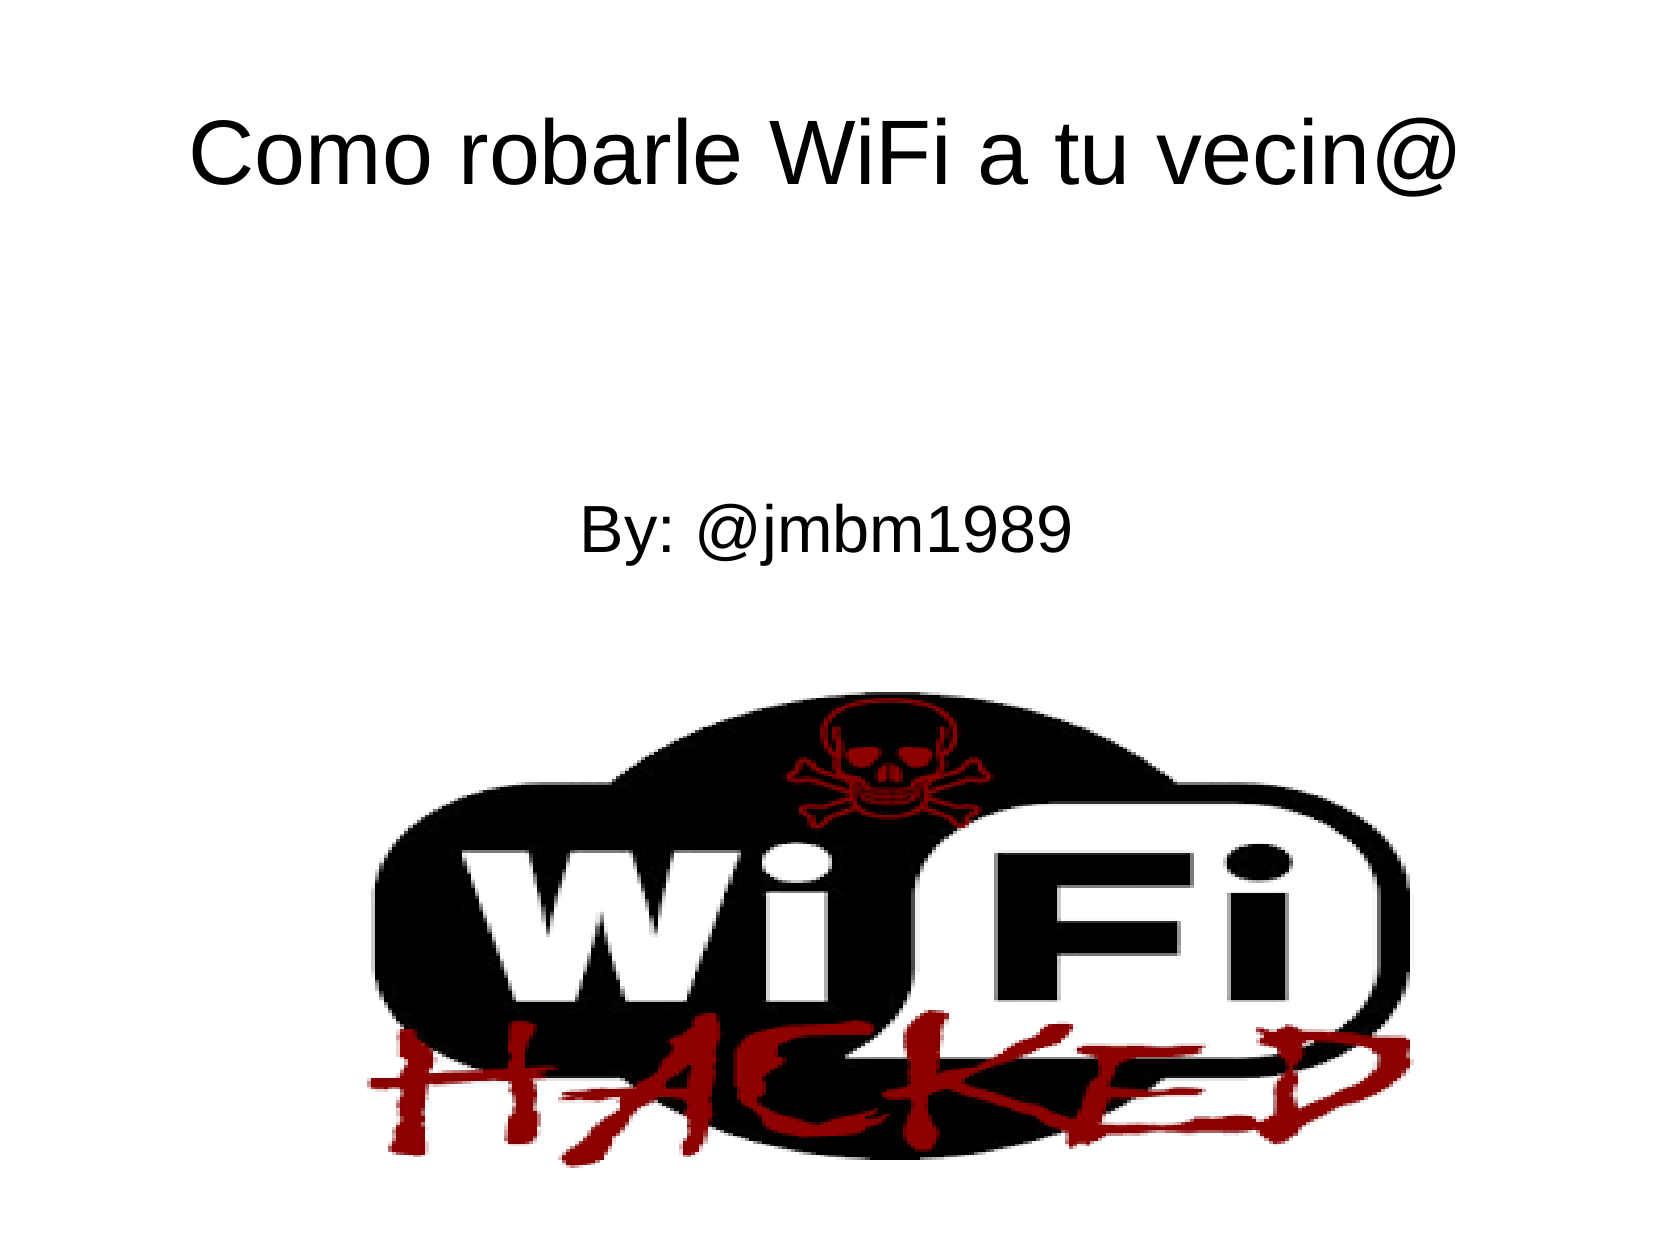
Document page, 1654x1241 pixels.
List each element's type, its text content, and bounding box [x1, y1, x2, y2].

picture [330, 1010, 1456, 1186]
subtitle By: @jmbm1989 [82, 49, 1571, 1010]
